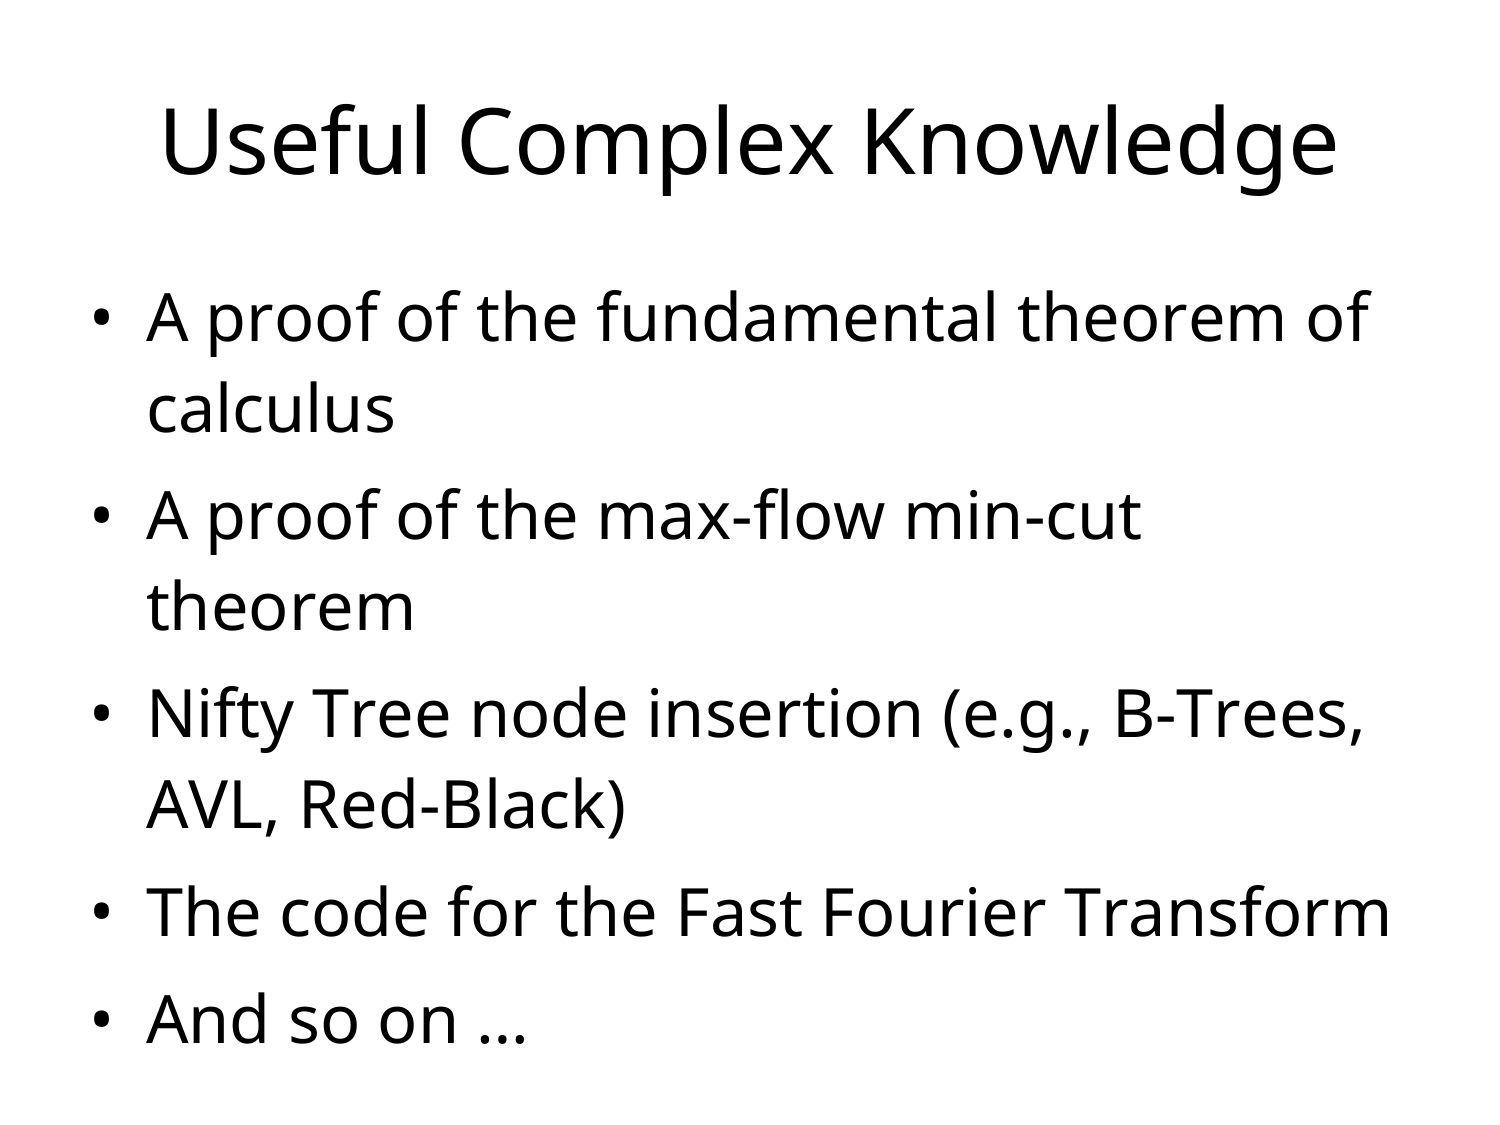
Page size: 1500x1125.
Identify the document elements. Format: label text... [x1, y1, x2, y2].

title Useful Complex Knowledge [75, 45, 1426, 233]
list A proof of the fundamental theorem of calculus A proof of the max-flow min-cut theorem Nifty Tree node insertion (e.g., B-Trees, AVL, Red-Black) The code for the Fast Fourier Transform And so on … [75, 262, 1426, 1076]
